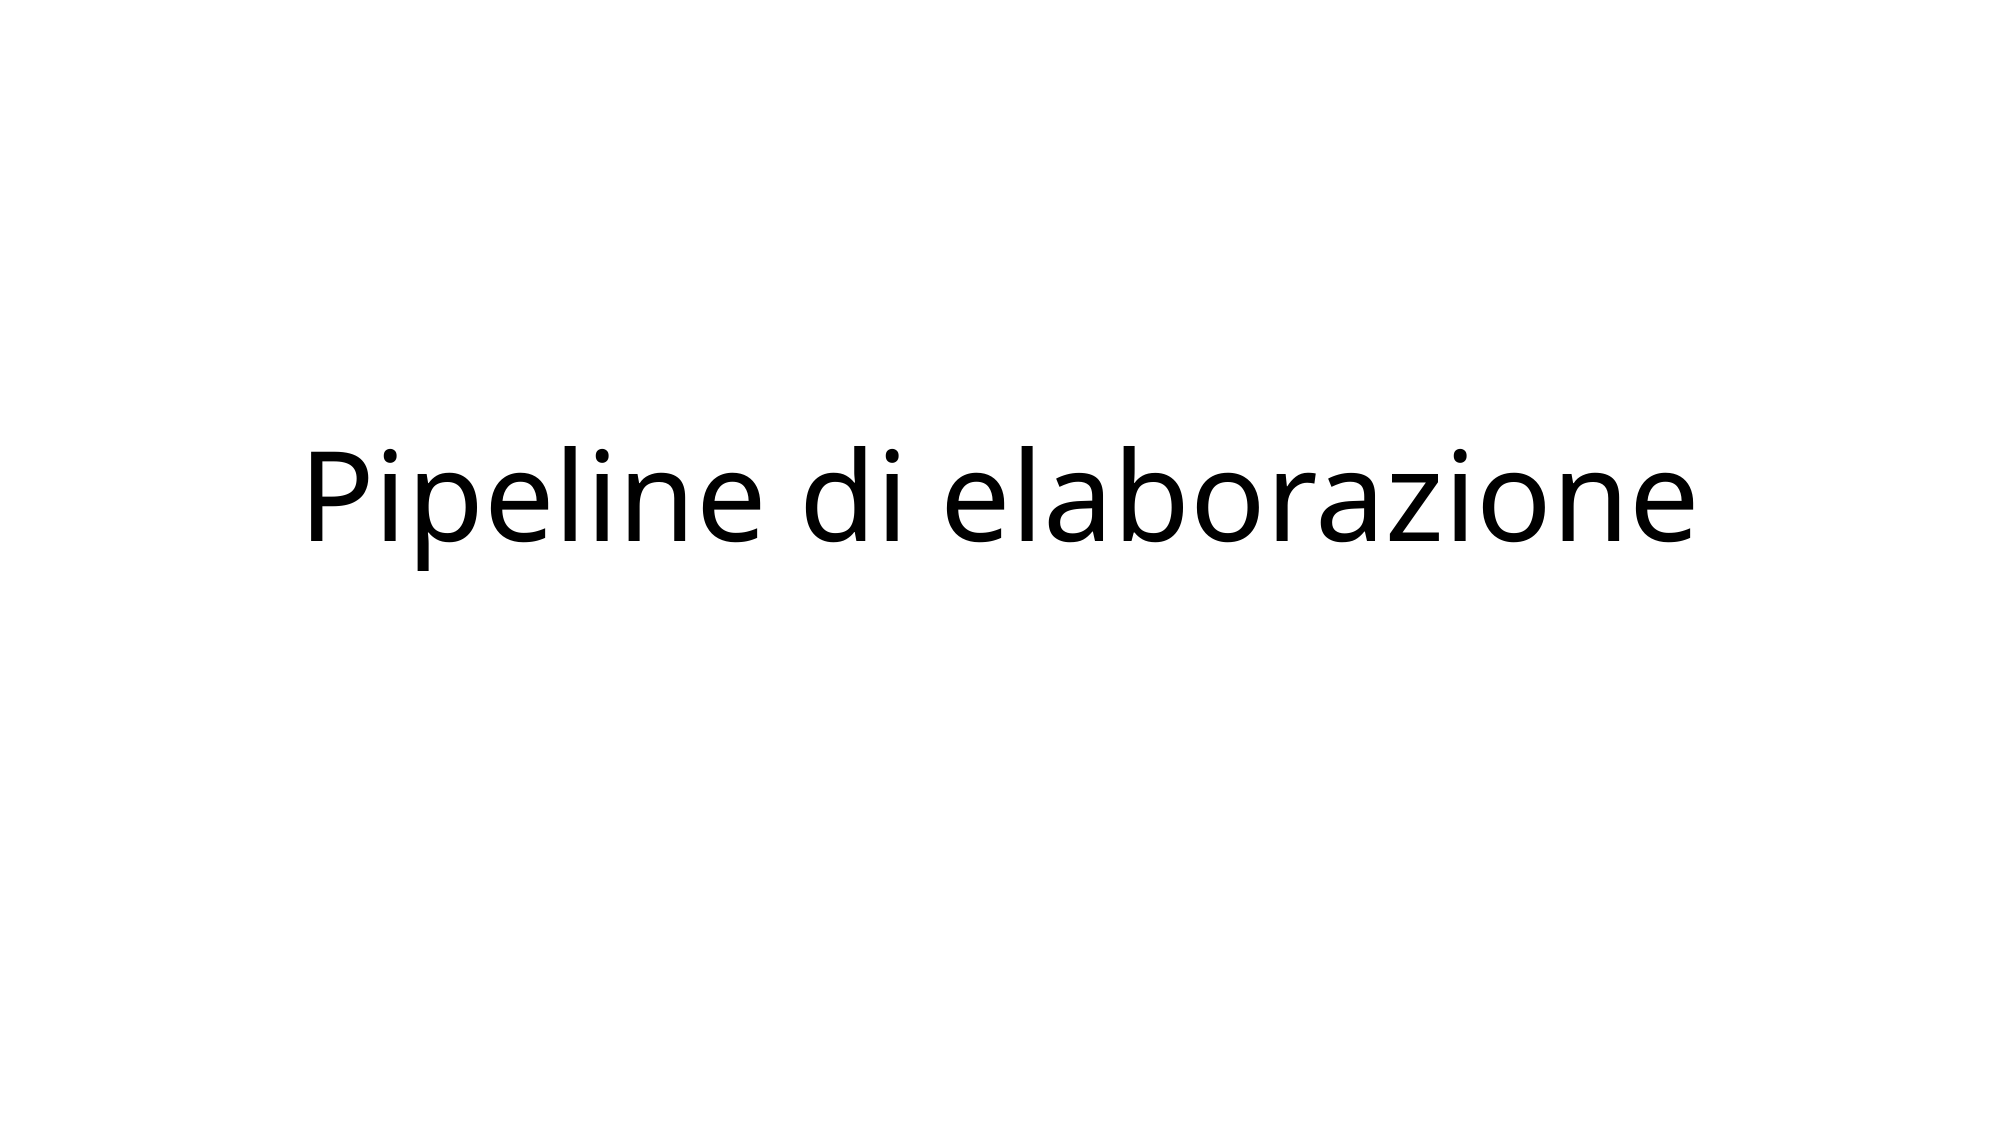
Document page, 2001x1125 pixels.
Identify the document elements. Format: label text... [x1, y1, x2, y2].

title Pipeline di elaborazione [249, 184, 1750, 576]
